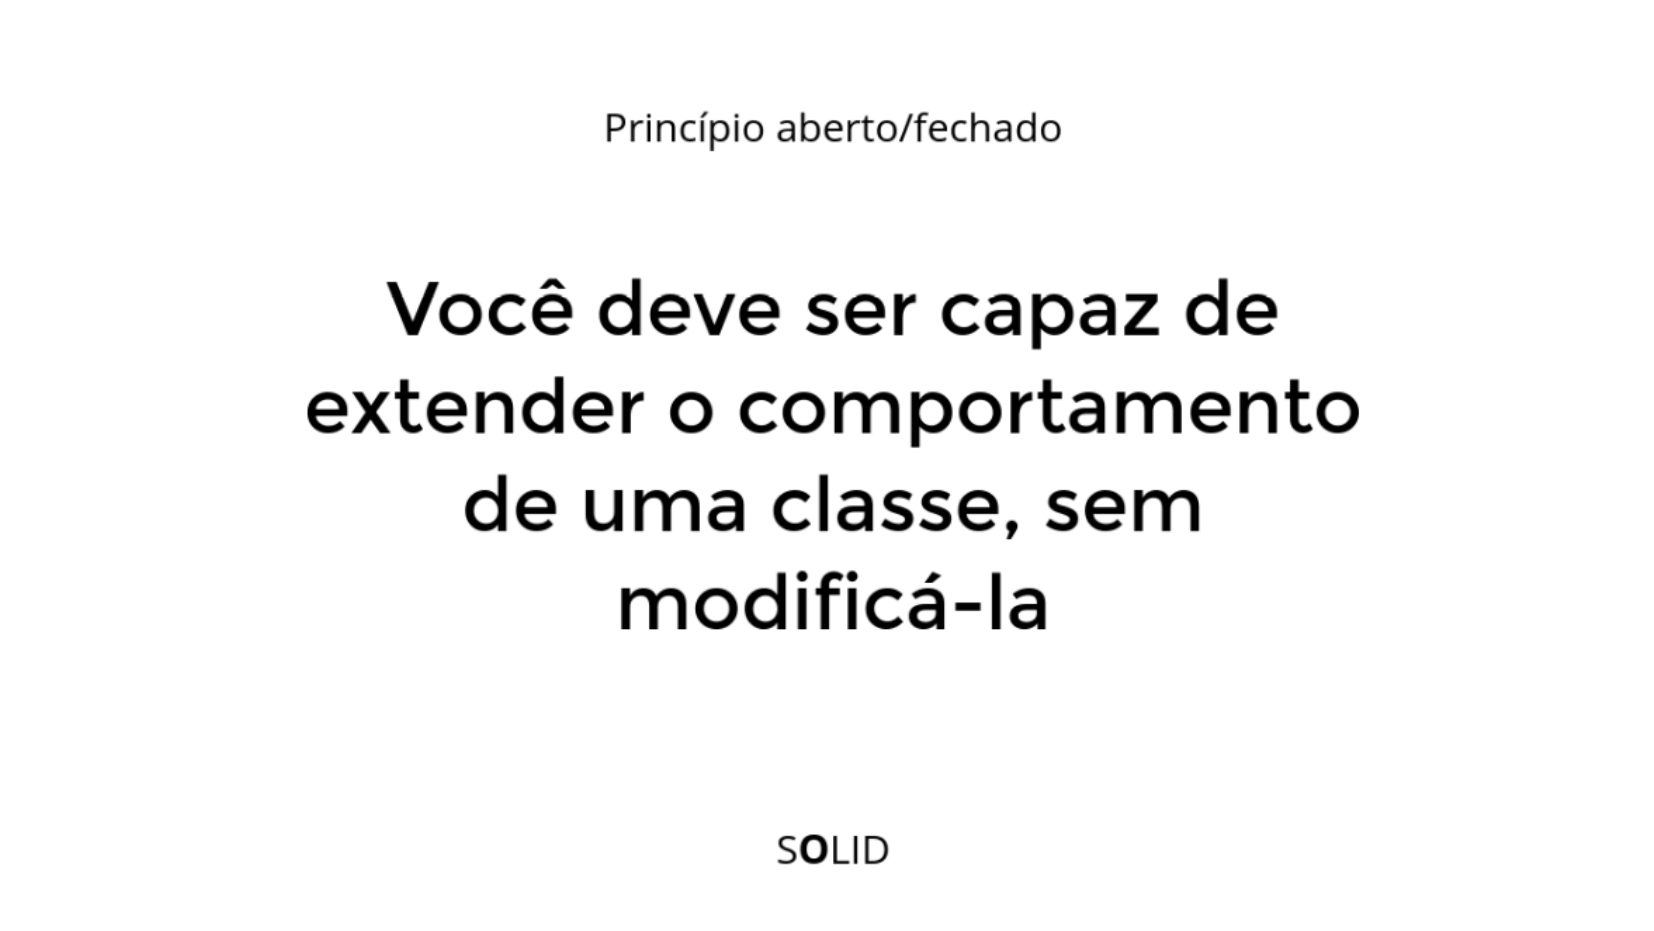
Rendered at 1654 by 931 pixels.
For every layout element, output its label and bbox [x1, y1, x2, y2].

picture [208, 0, 1449, 930]
